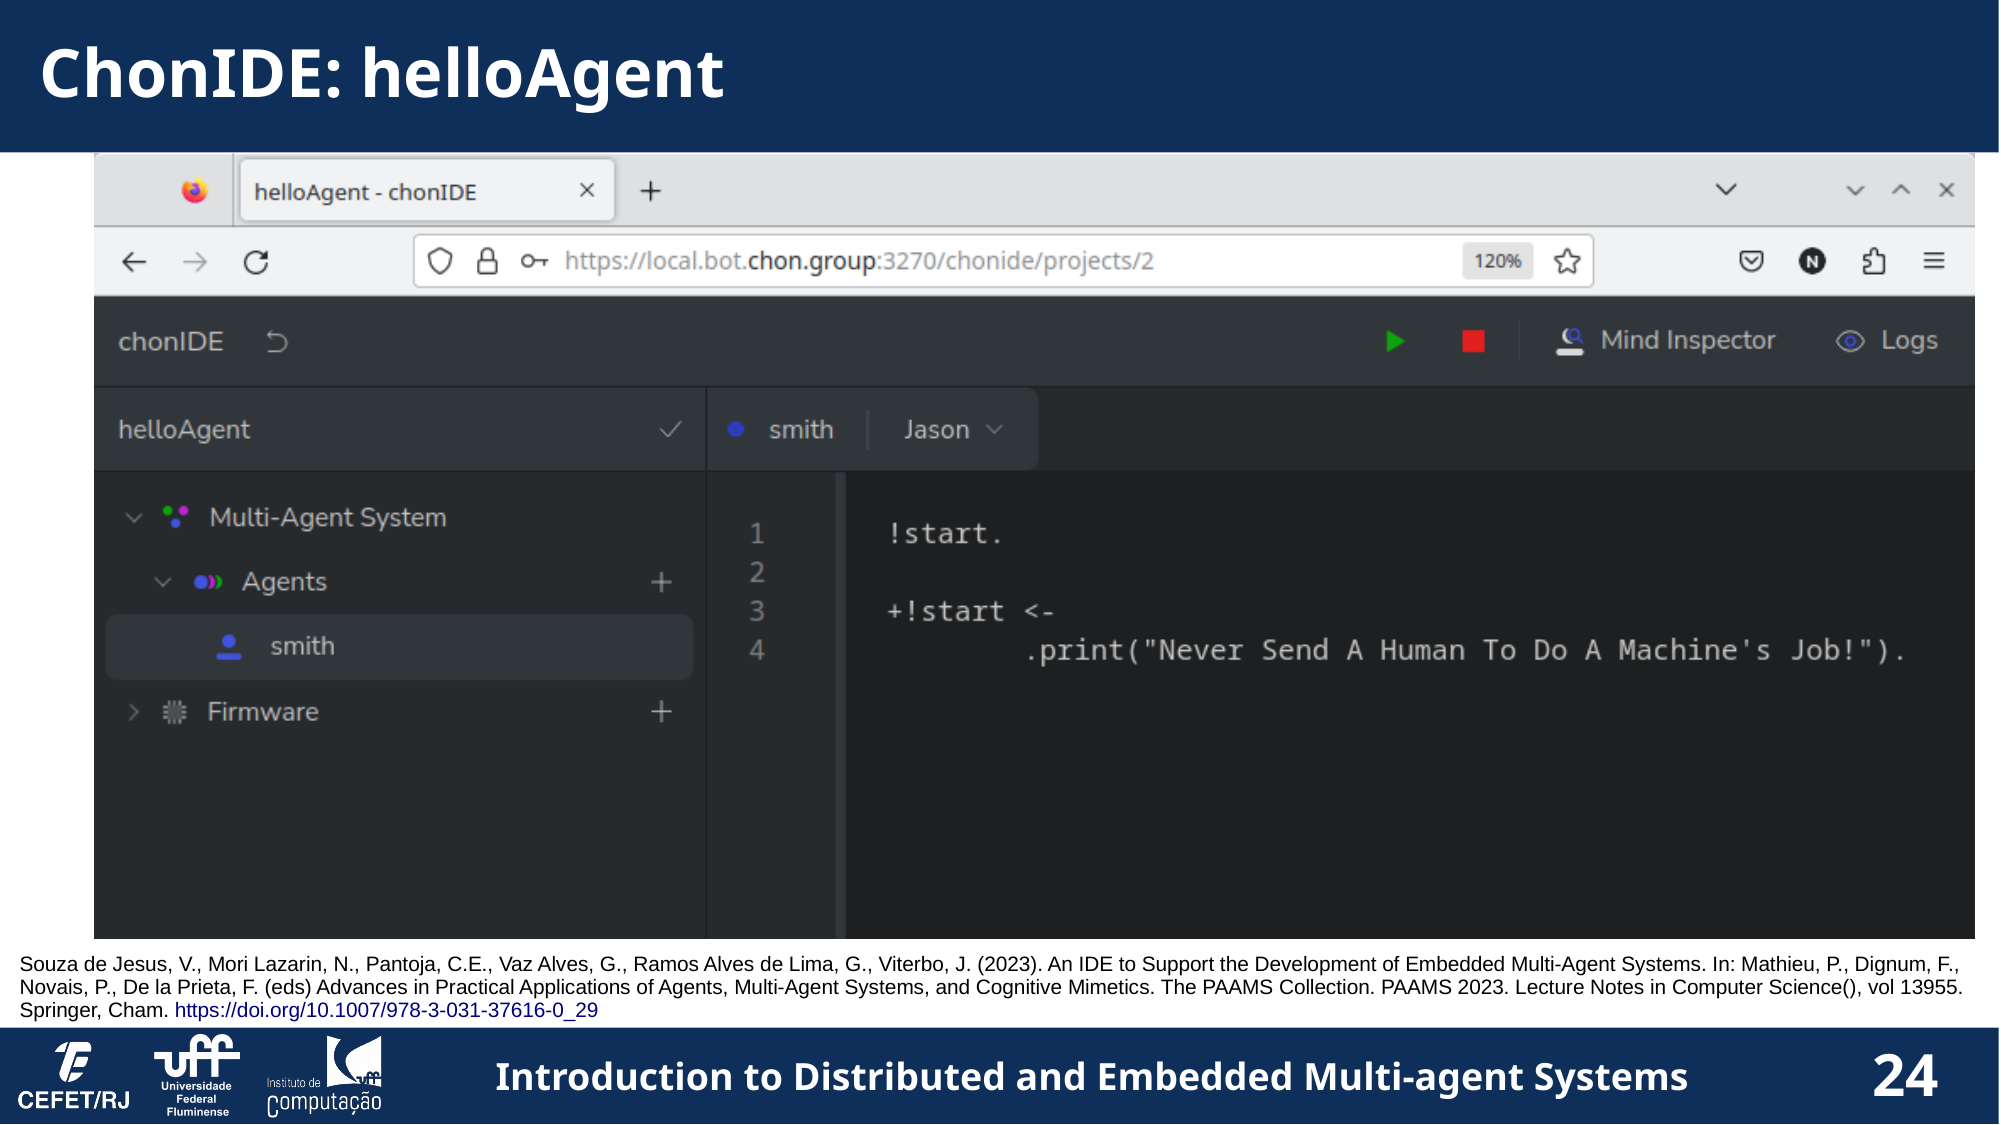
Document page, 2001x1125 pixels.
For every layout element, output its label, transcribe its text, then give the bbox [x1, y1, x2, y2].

picture [265, 1033, 383, 1118]
text_box Souza de Jesus, V., Mori Lazarin, N., Pantoja, C.E., Vaz Alves, G., Ramos Alves de Lima, G., Viterbo, J. (2023). An IDE to Support the Development of Embedded Multi-Agent Systems. In: Mathieu, P., Dignum, F., Novais, P., De la Prieta, F. (eds) Advances in Practical Applications of Agents, Multi-Agent Systems, and Cognitive Mimetics. The PAAMS Collection. PAAMS 2023. Lecture Notes in Computer Science(), vol 13955. Springer, Cham. https://doi.org/10.1007/978-3-031-37616-0_29 [4, 944, 1979, 1030]
picture [18, 1030, 129, 1125]
picture [153, 1033, 241, 1121]
text_box ChonIDE: helloAgent [25, 23, 1998, 116]
picture [94, 153, 1975, 939]
